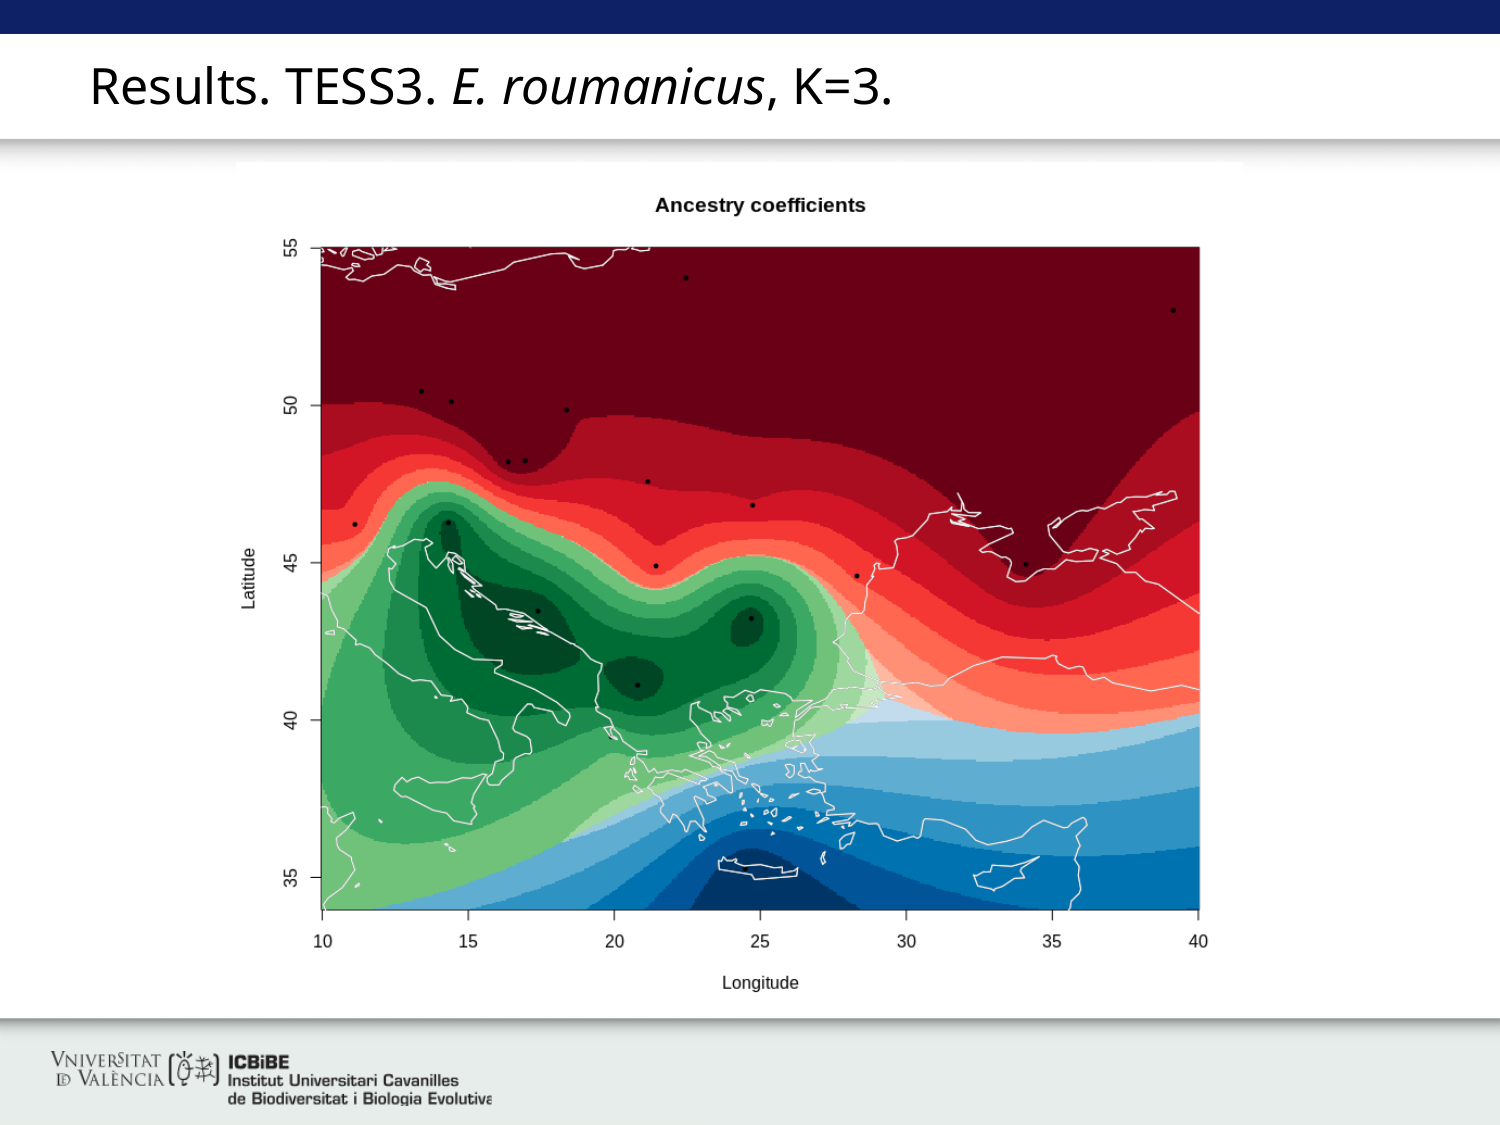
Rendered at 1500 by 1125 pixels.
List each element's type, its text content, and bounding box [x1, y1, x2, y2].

list Results. TESS3. E. roumanicus, K=3. [75, 47, 1252, 110]
picture [0, 1018, 1500, 1125]
picture [0, 0, 1500, 1016]
